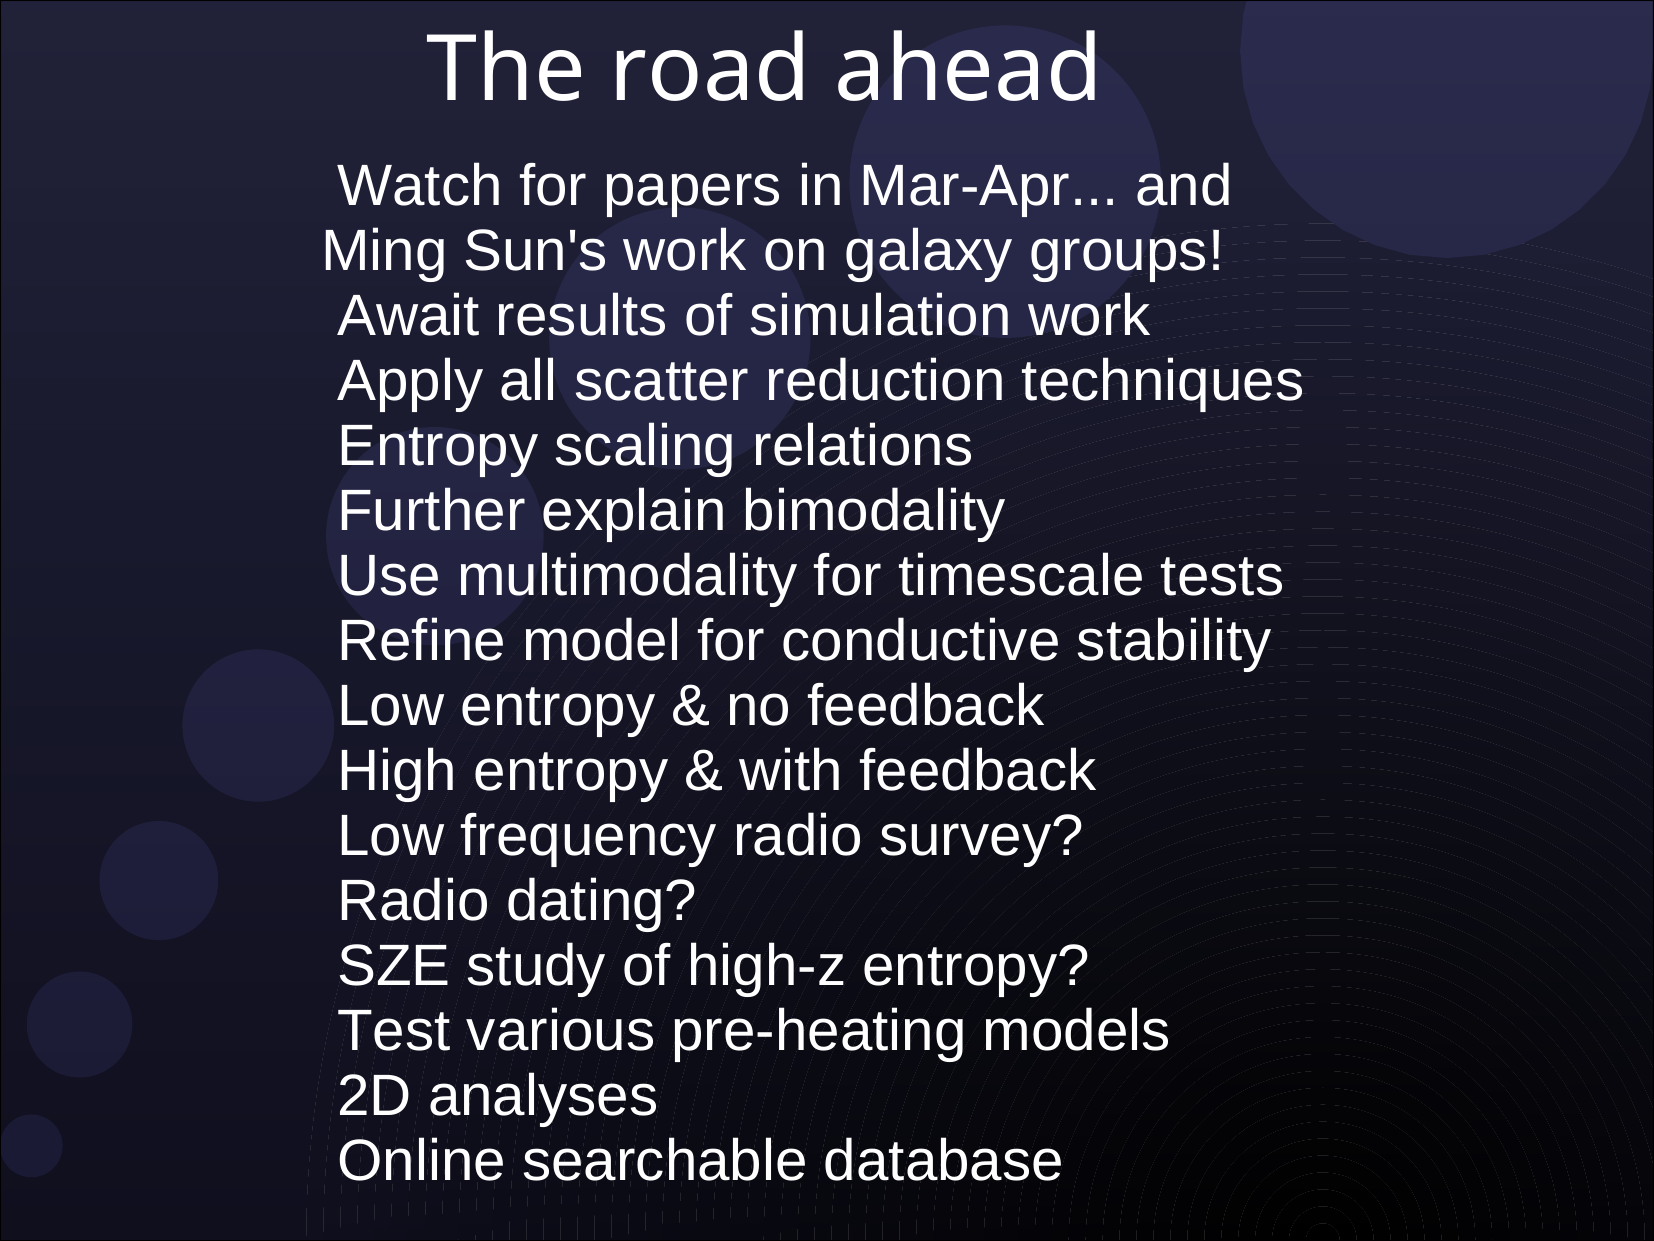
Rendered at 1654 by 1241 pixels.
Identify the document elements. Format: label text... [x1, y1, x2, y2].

text_box Watch for papers in Mar-Apr... and Ming Sun's work on galaxy groups! Await results of simulation work Apply all scatter reduction techniques Entropy scaling relations Further explain bimodality Use multimodality for timescale tests Refine model for conductive stability Low entropy & no feedback High entropy & with feedback Low frequency radio survey? Radio dating? SZE study of high-z entropy? Test various pre-heating models 2D analyses Online searchable database [321, 152, 1333, 1193]
text_box The road ahead [425, 0, 1229, 141]
